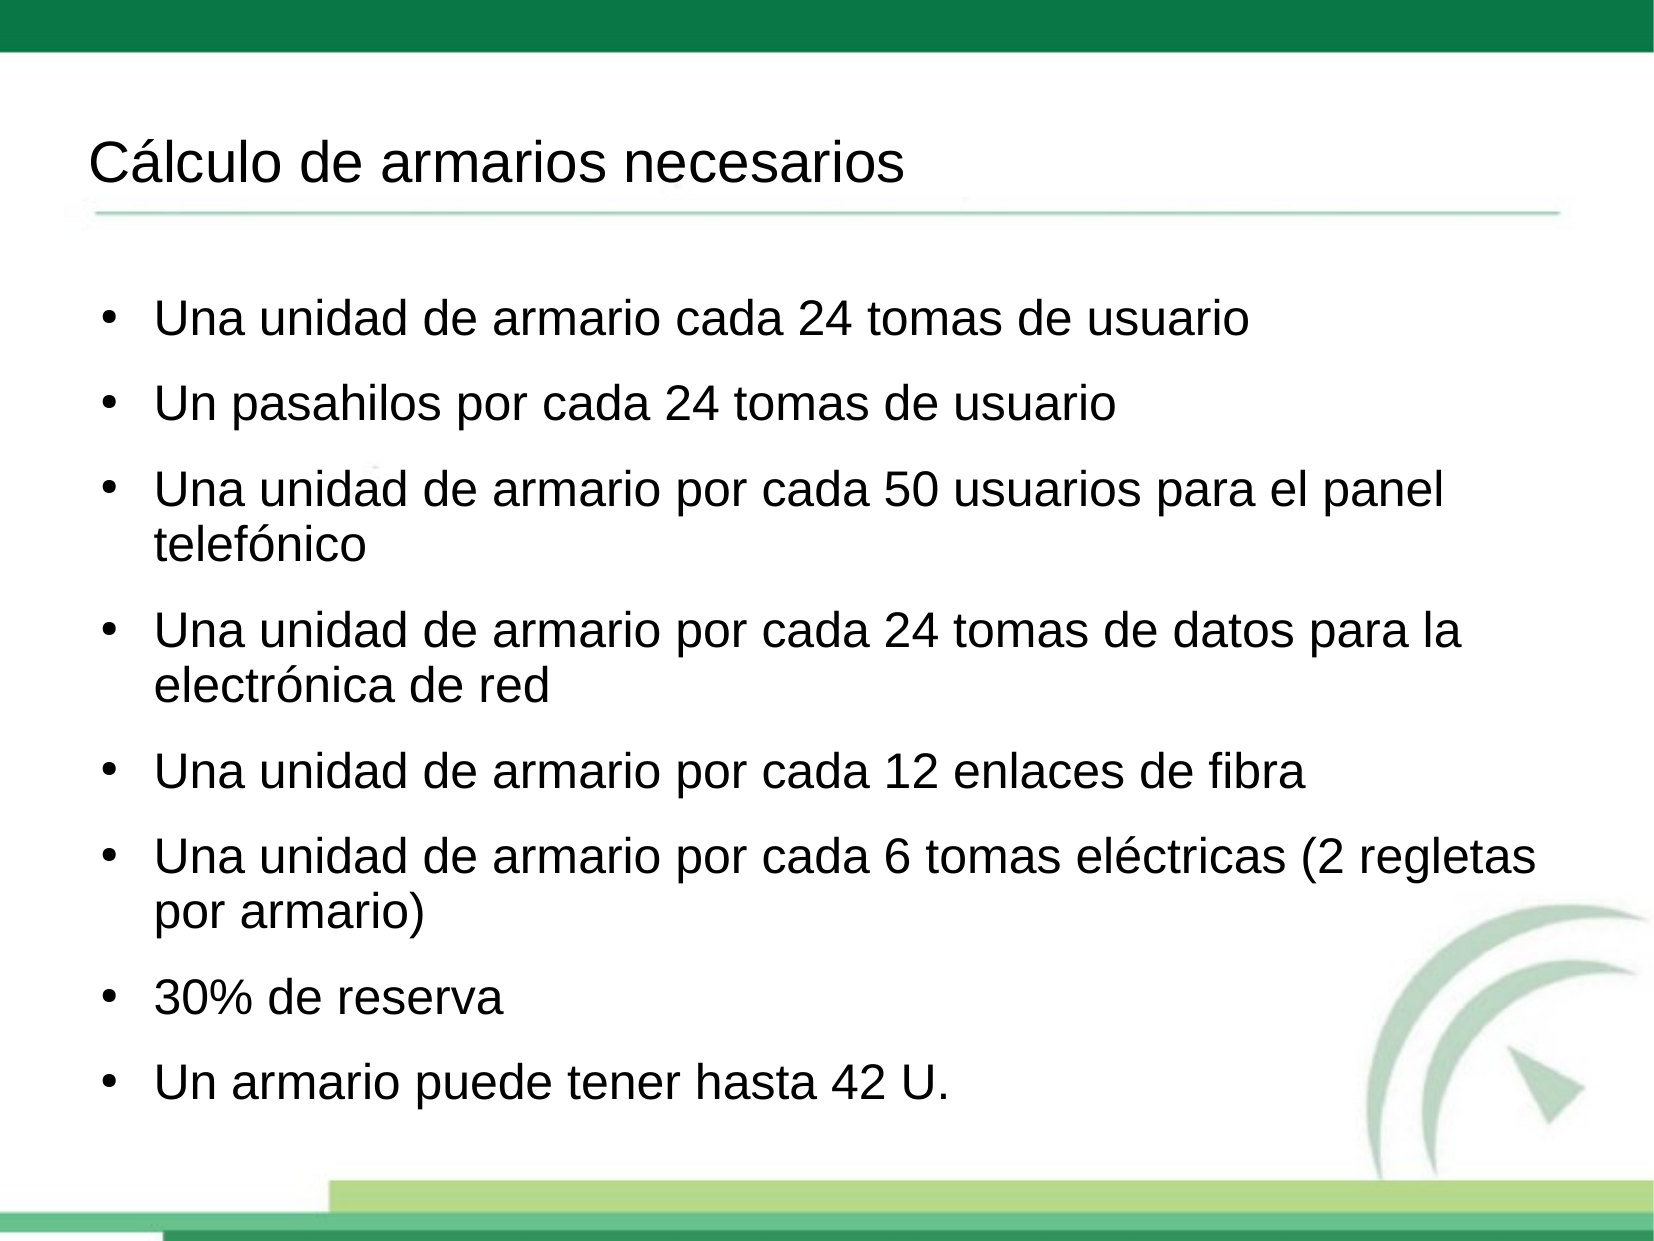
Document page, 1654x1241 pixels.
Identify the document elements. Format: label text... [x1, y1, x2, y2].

title Cálculo de armarios necesarios [88, 66, 1577, 259]
picture [0, 0, 1654, 1241]
list Una unidad de armario cada 24 tomas de usuario Un pasahilos por cada 24 tomas de usuario Una unidad de armario por cada 50 usuarios para el panel telefónico Una unidad de armario por cada 24 tomas de datos para la electrónica de red Una unidad de armario por cada 12 enlaces de fibra Una unidad de armario por cada 6 tomas eléctricas (2 regletas por armario) 30% de reserva Un armario puede tener hasta 42 U. [82, 290, 1571, 1111]
